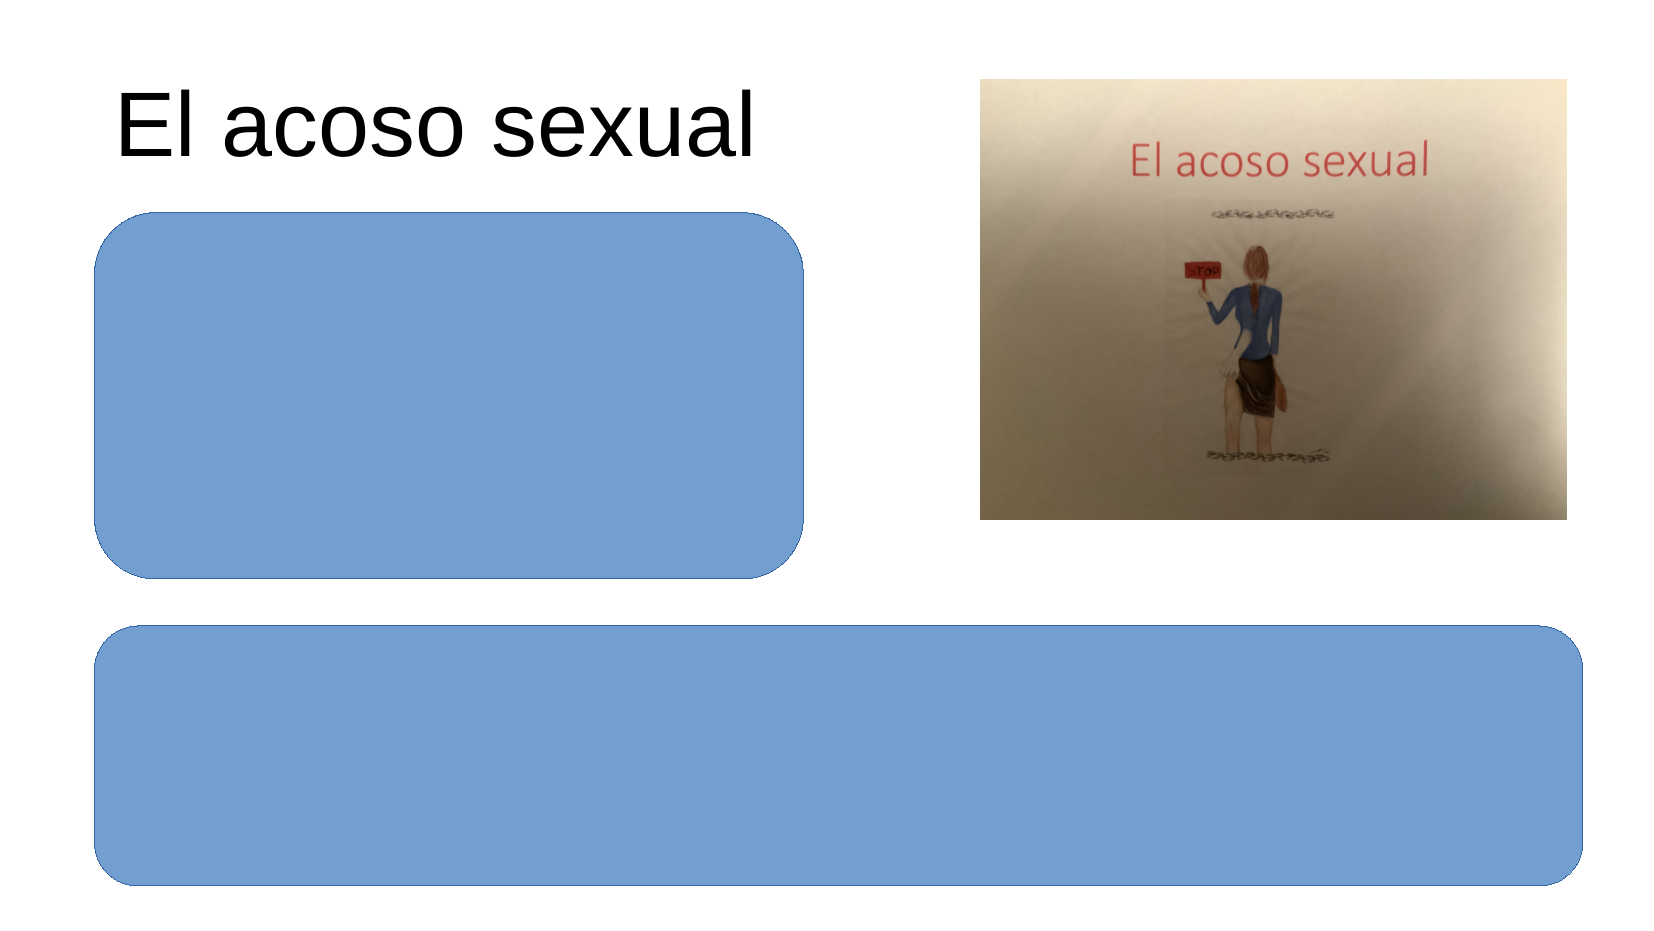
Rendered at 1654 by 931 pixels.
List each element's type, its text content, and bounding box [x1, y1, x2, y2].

title El acoso sexual [82, 47, 815, 203]
text_box [94, 212, 804, 579]
picture [980, 79, 1567, 520]
text_box [94, 625, 1583, 886]
